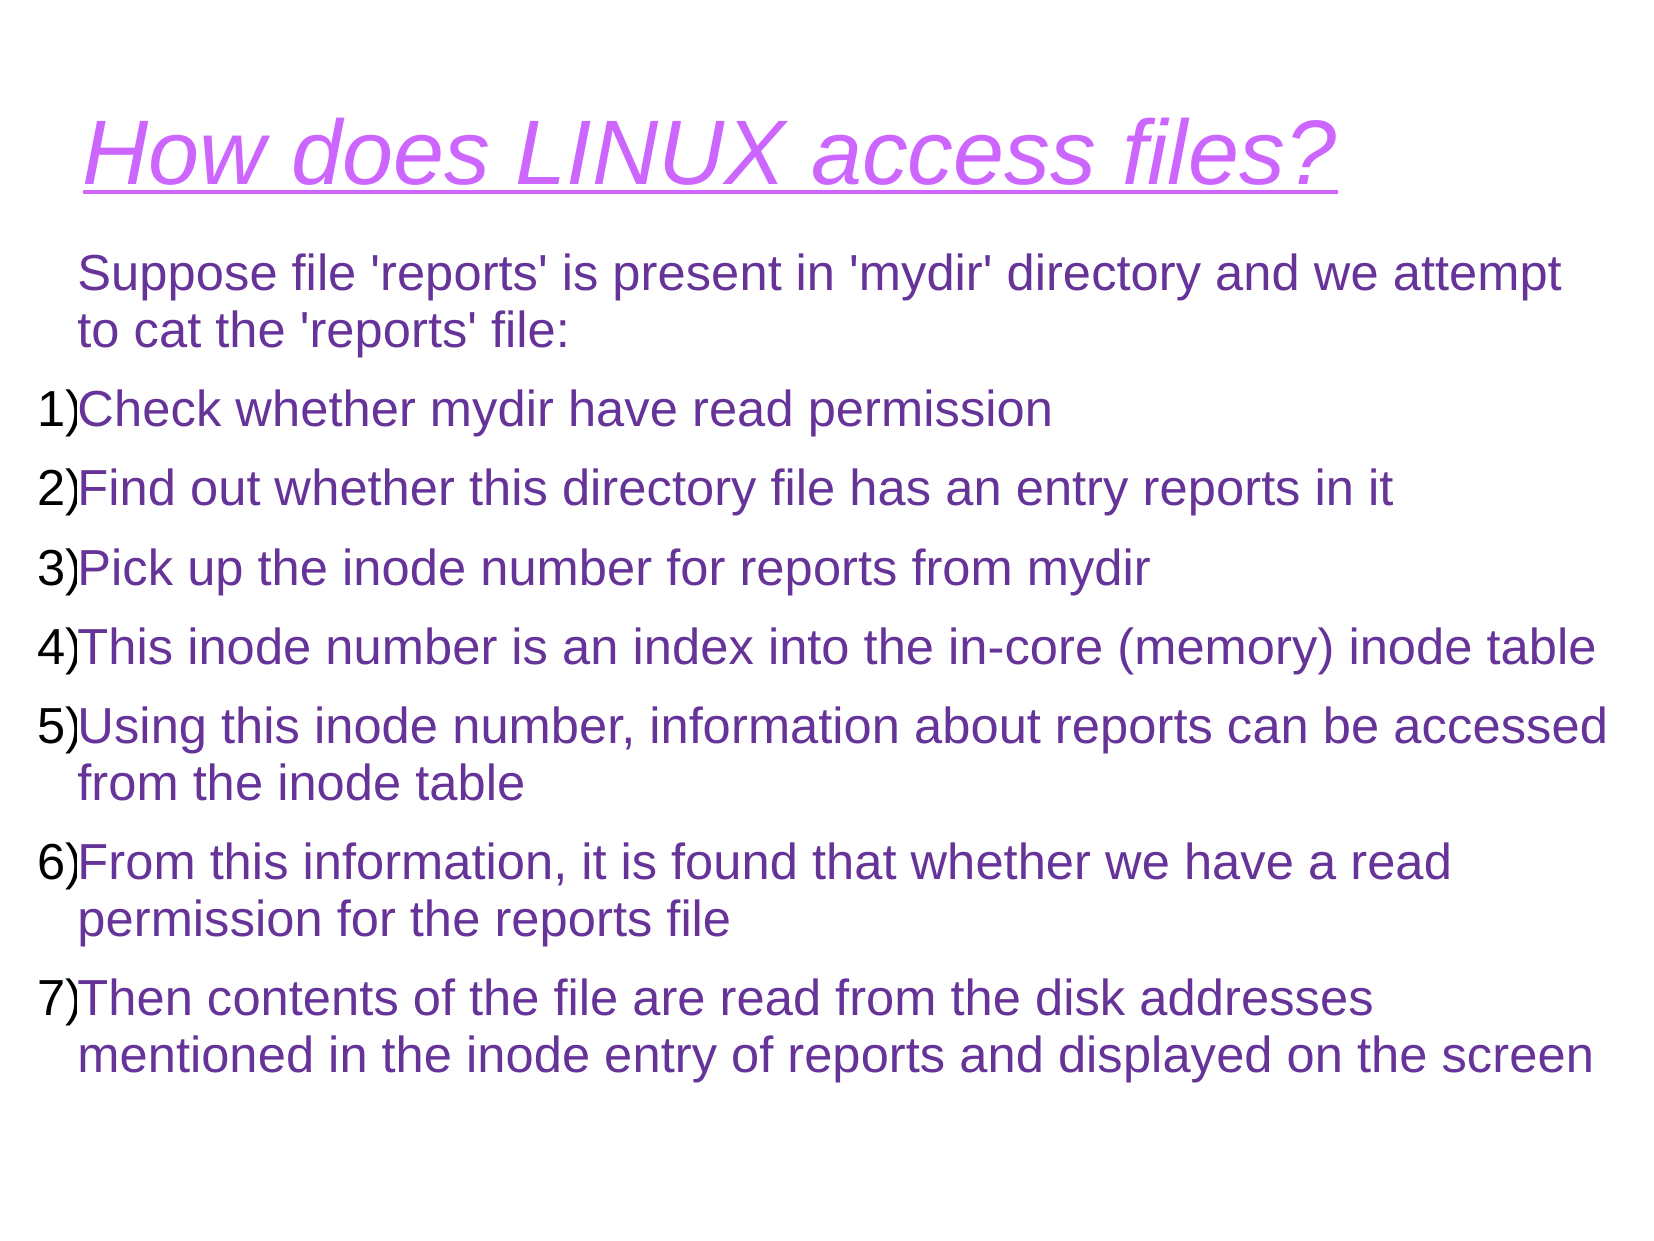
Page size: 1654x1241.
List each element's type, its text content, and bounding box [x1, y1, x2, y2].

list Suppose file 'reports' is present in 'mydir' directory and we attempt to cat the 'reports' file: Check whether mydir have read permission Find out whether this directory file has an entry reports in it Pick up the inode number for reports from mydir This inode number is an index into the in-core (memory) inode table Using this inode number, information about reports can be accessed from the inode table From this information, it is found that whether we have a read permission for the reports file Then contents of the file are read from the disk addresses mentioned in the inode entry of reports and displayed on the screen [23, 244, 1619, 1205]
title How does LINUX access files? [82, 49, 1571, 244]
